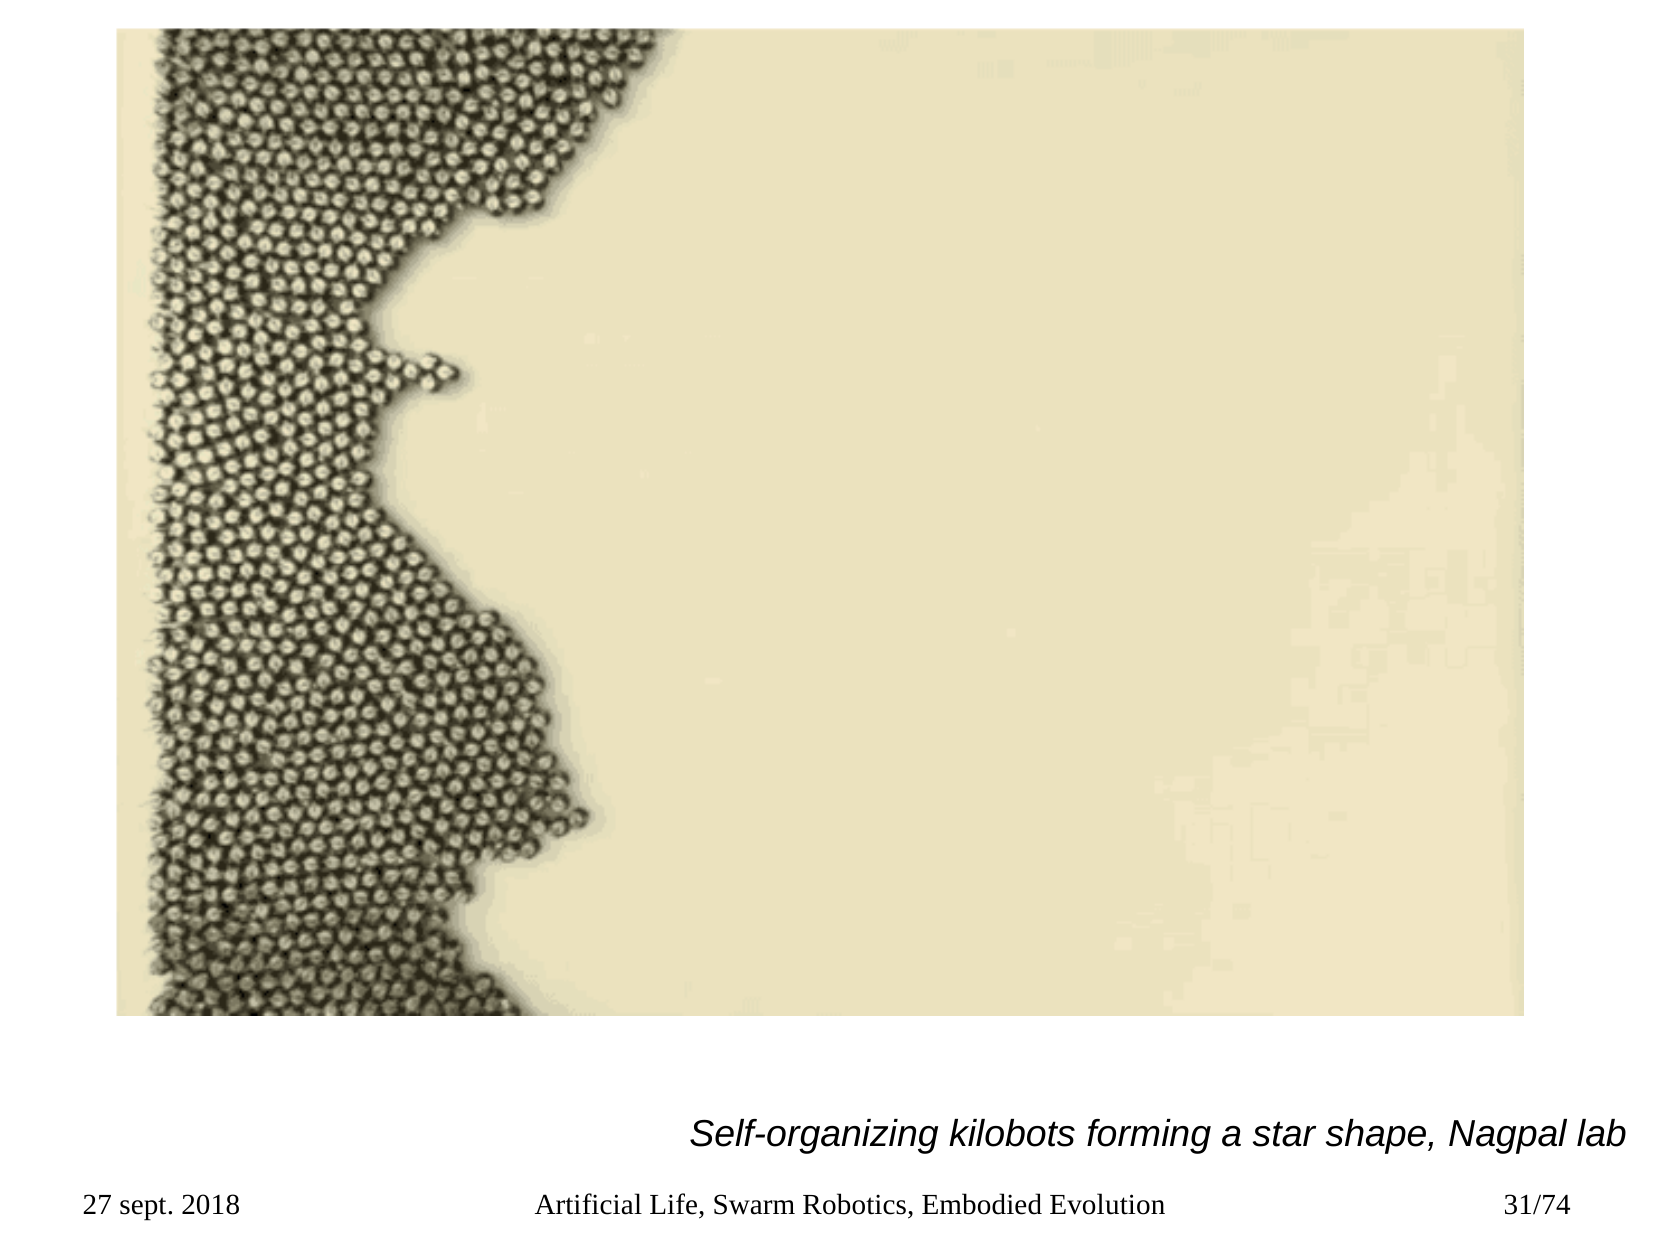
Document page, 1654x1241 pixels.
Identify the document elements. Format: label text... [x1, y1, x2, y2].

text_box Self-organizing kilobots forming a star shape, Nagpal lab [177, 1105, 1642, 1163]
picture [115, 27, 1524, 1016]
